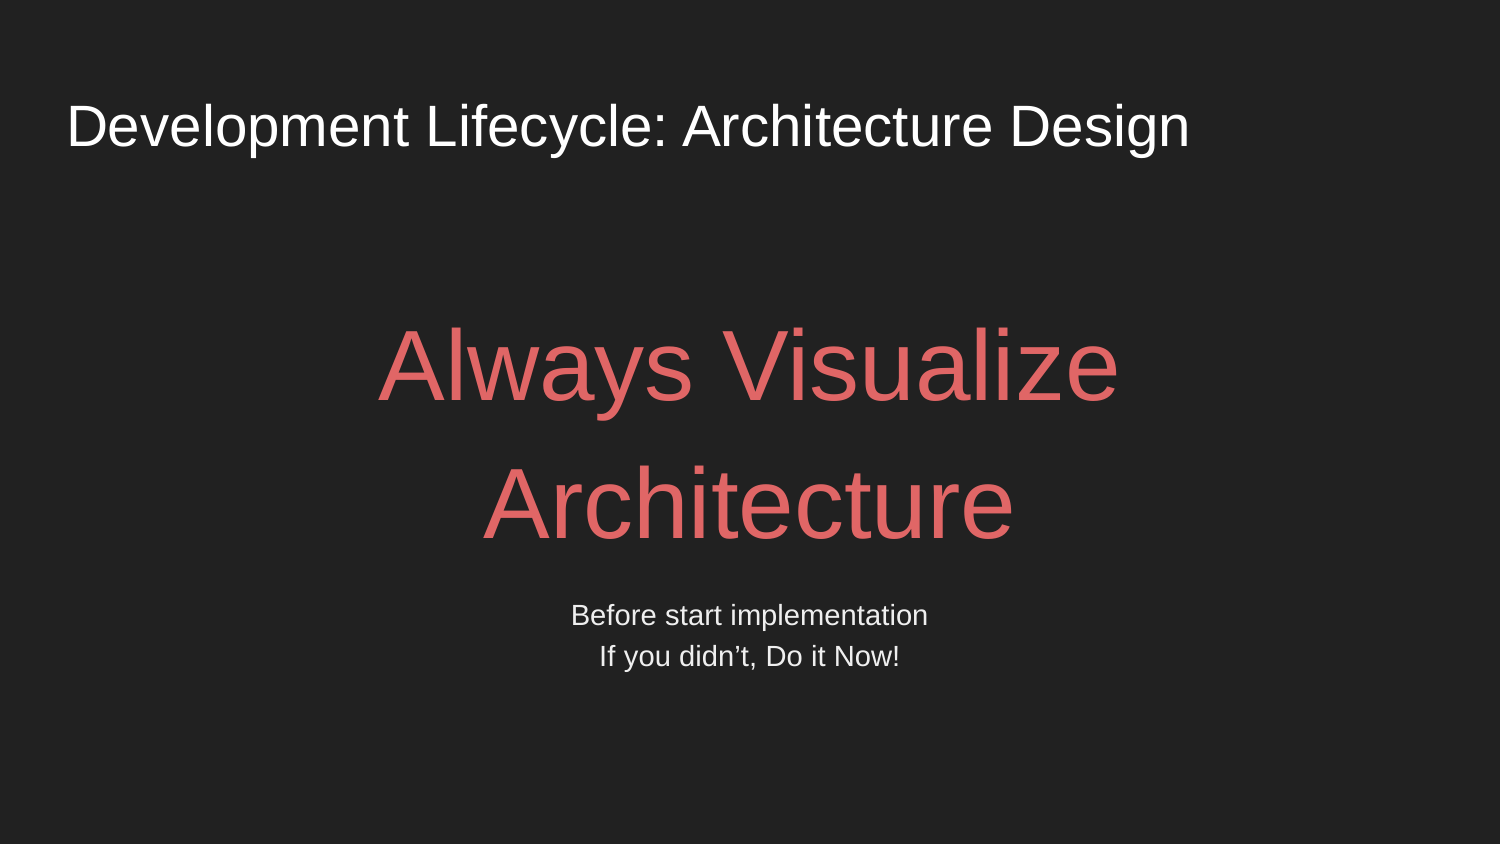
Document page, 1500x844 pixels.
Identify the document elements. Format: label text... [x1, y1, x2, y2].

list Always Visualize Architecture Before start implementation If you didn’t, Do it Now! [190, 189, 1310, 750]
title Development Lifecycle: Architecture Design [51, 72, 1449, 167]
